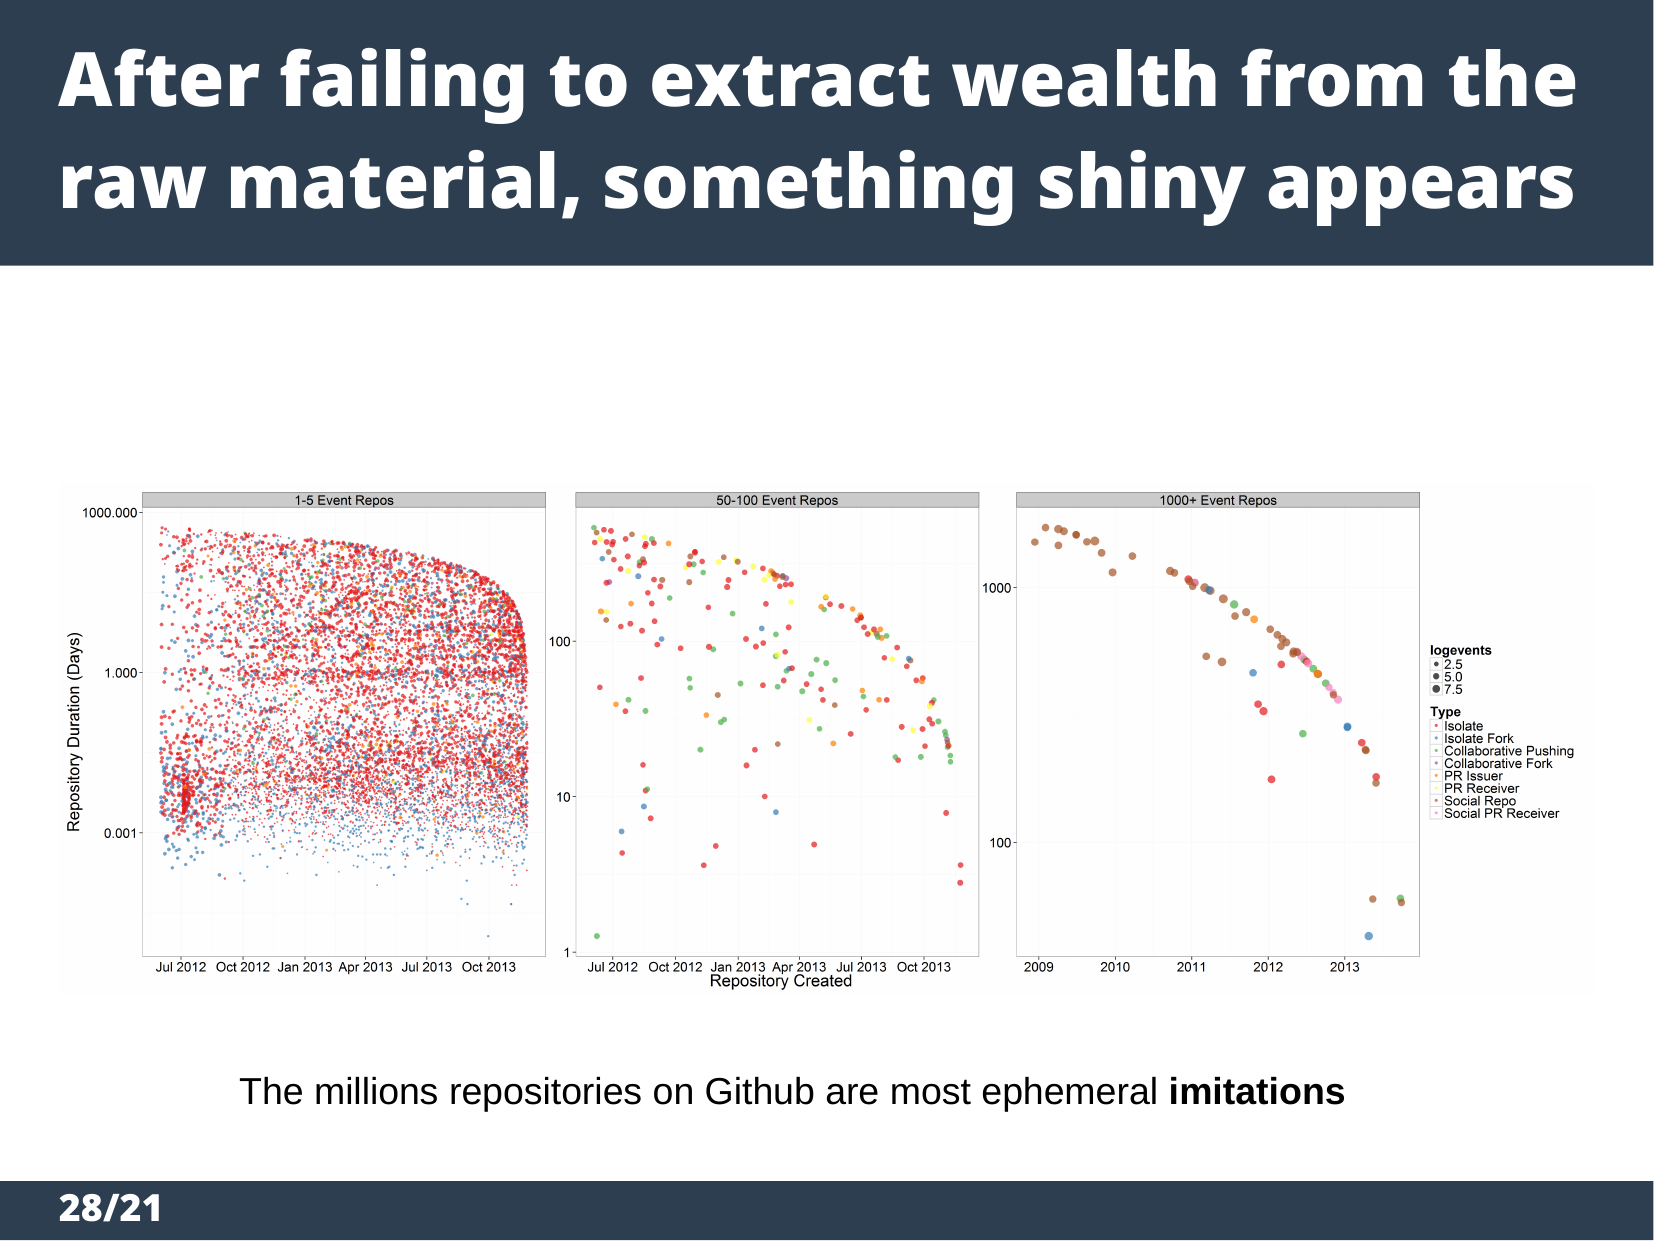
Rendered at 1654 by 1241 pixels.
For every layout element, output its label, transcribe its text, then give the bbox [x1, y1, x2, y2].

text_box The millions repositories on Github are most ephemeral imitations [224, 1062, 1394, 1120]
picture [59, 482, 1595, 994]
title After failing to extract wealth from the raw material, something shiny appears [59, 0, 1595, 260]
